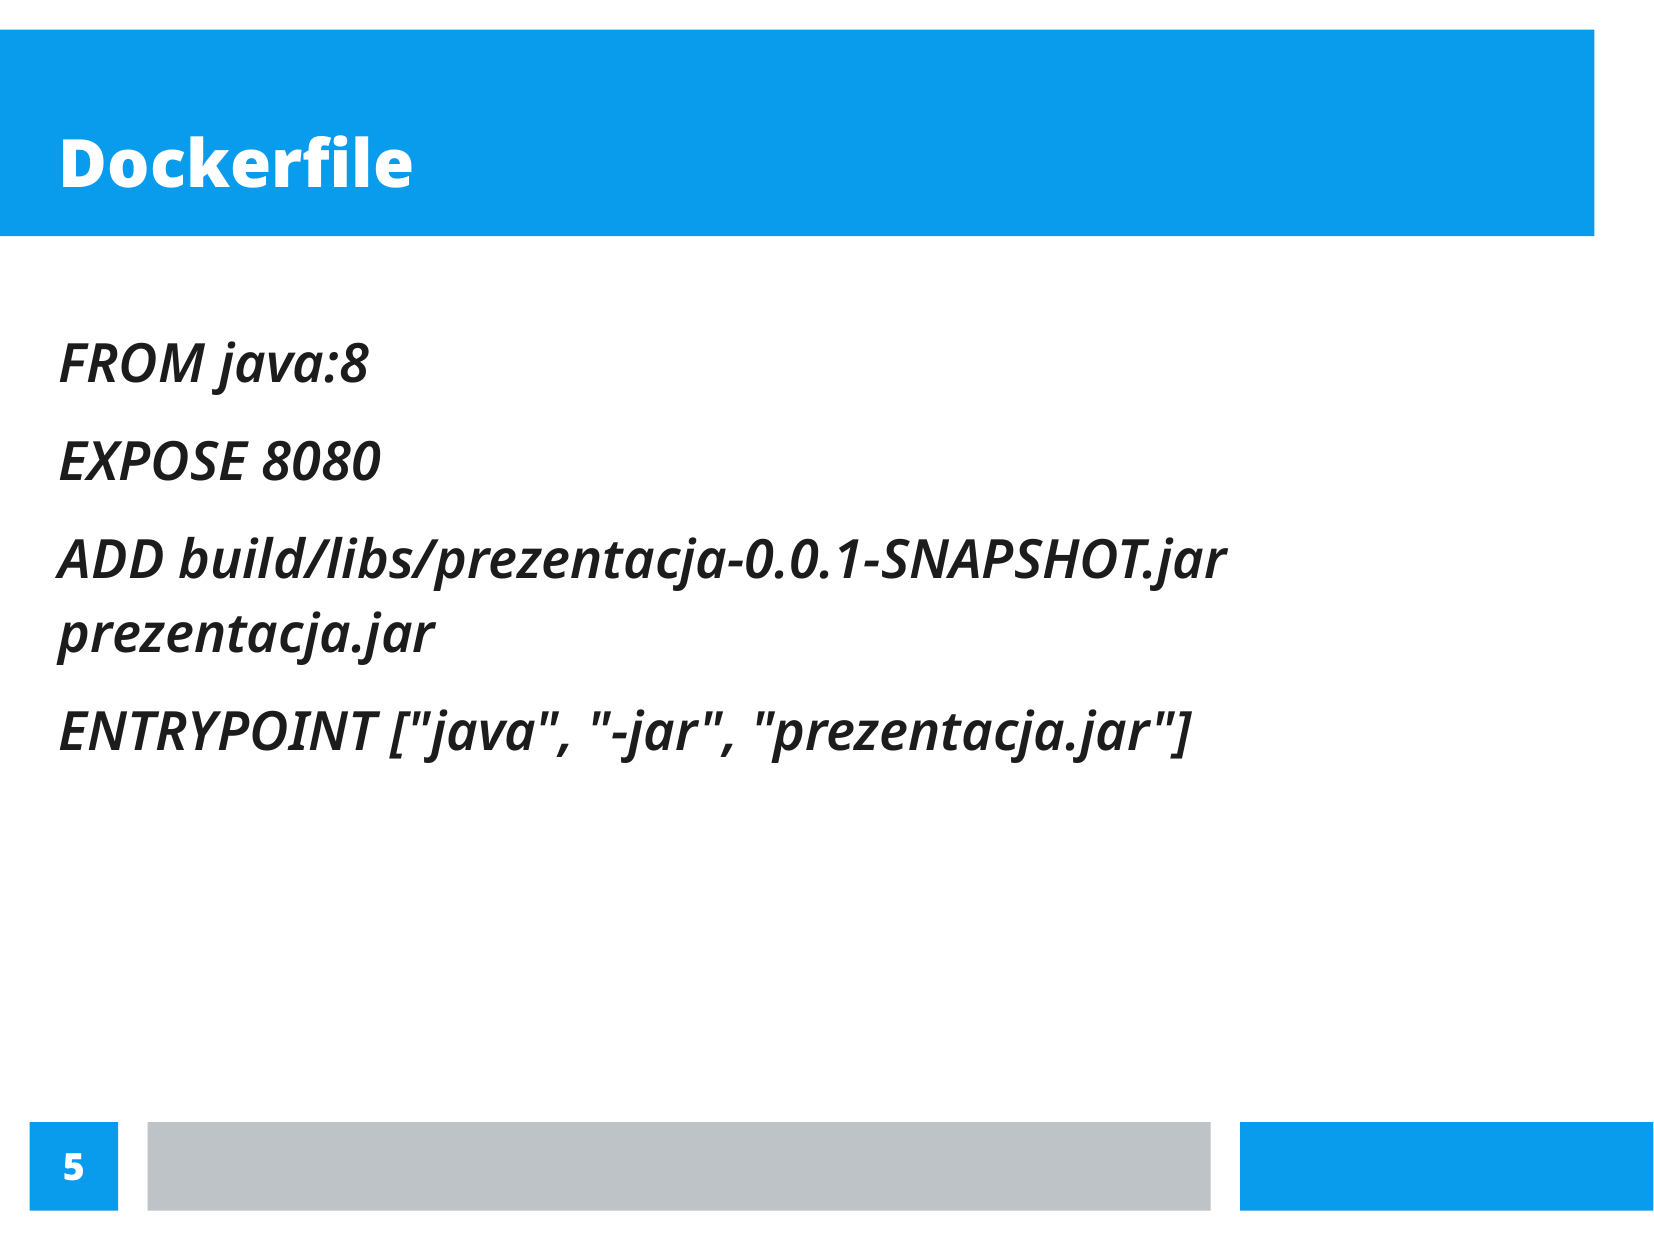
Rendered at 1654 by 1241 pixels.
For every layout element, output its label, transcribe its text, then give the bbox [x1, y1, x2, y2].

list FROM java:8 EXPOSE 8080 ADD build/libs/prezentacja-0.0.1-SNAPSHOT.jar prezentacja.jar ENTRYPOINT ["java", "-jar", "prezentacja.jar"] [59, 324, 1565, 1093]
title Dockerfile [59, 59, 1595, 207]
